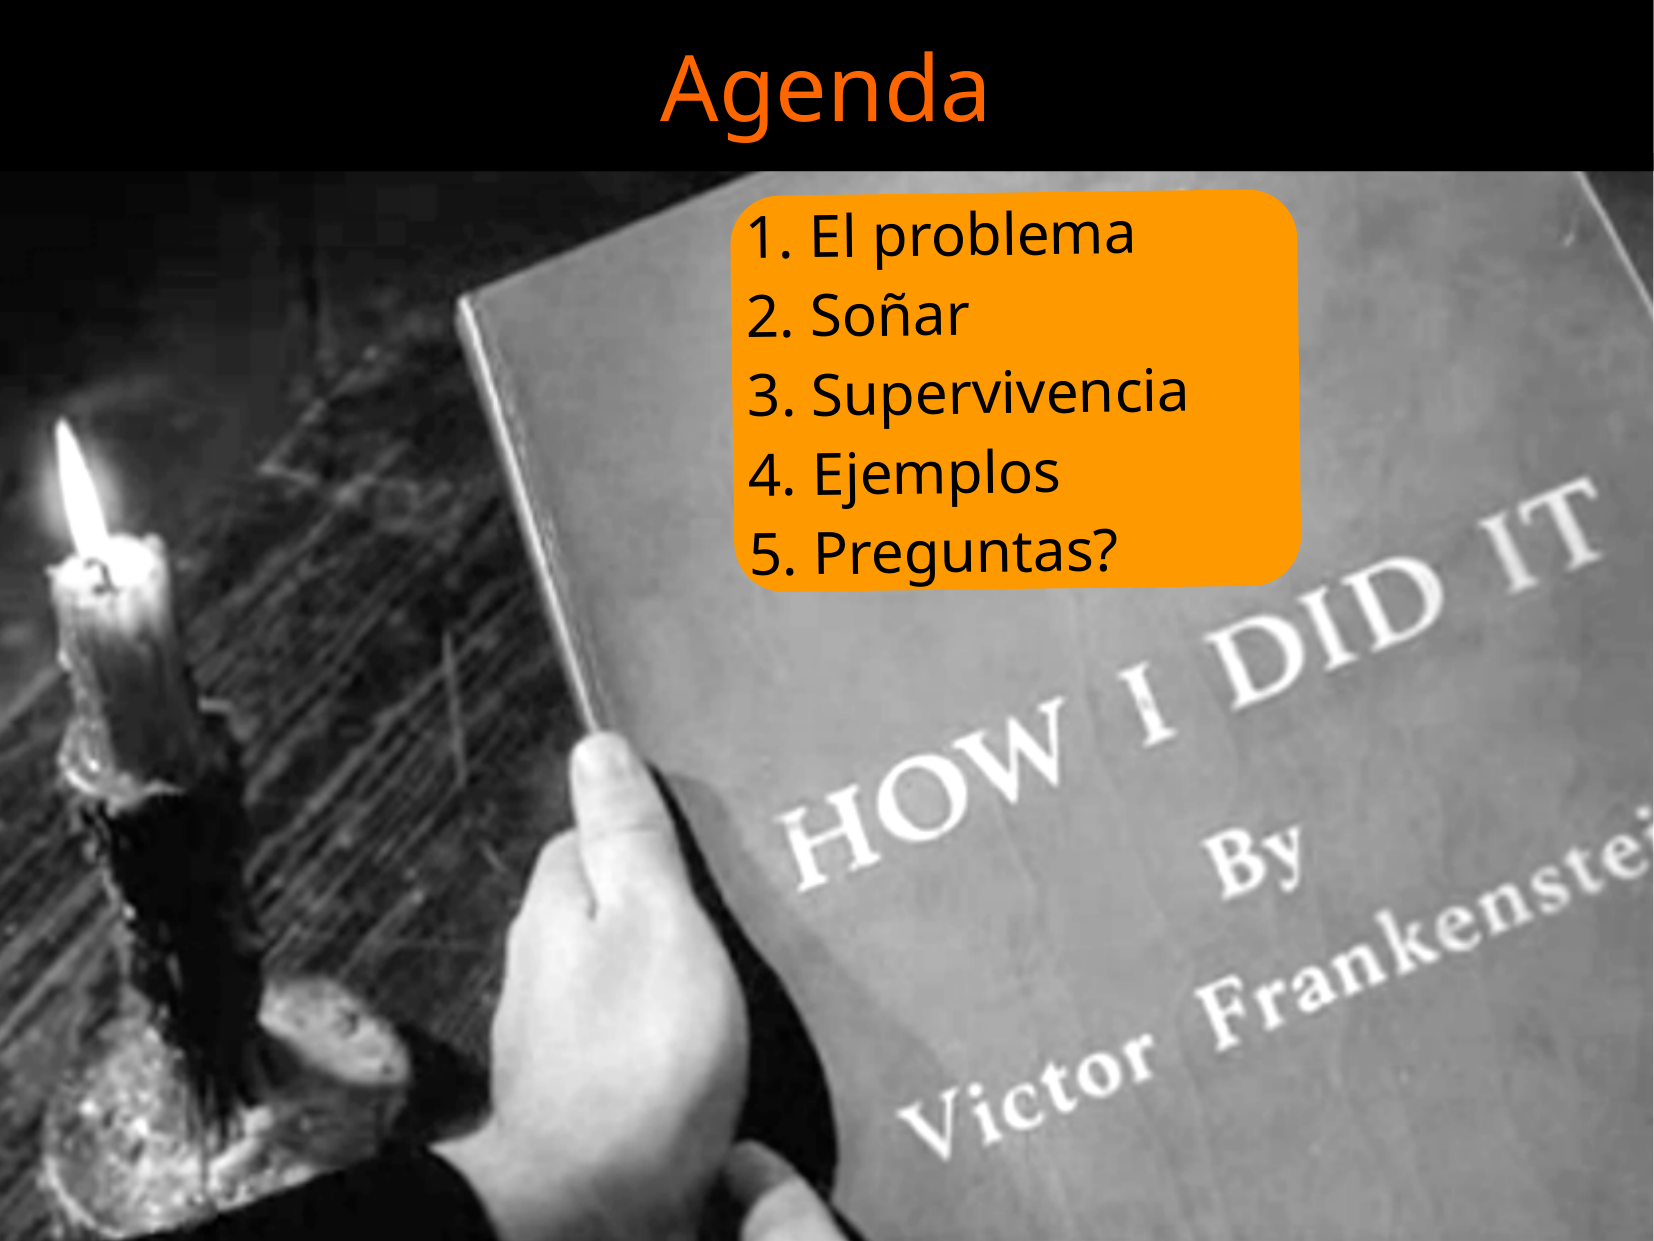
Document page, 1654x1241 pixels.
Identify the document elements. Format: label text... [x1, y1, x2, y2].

title Agenda [0, 0, 1654, 172]
title 1. El problema 2. Soñar 3. Supervivencia 4. Ejemplos 5. Preguntas￱? [729, 188, 1302, 584]
picture [0, 172, 1654, 1241]
